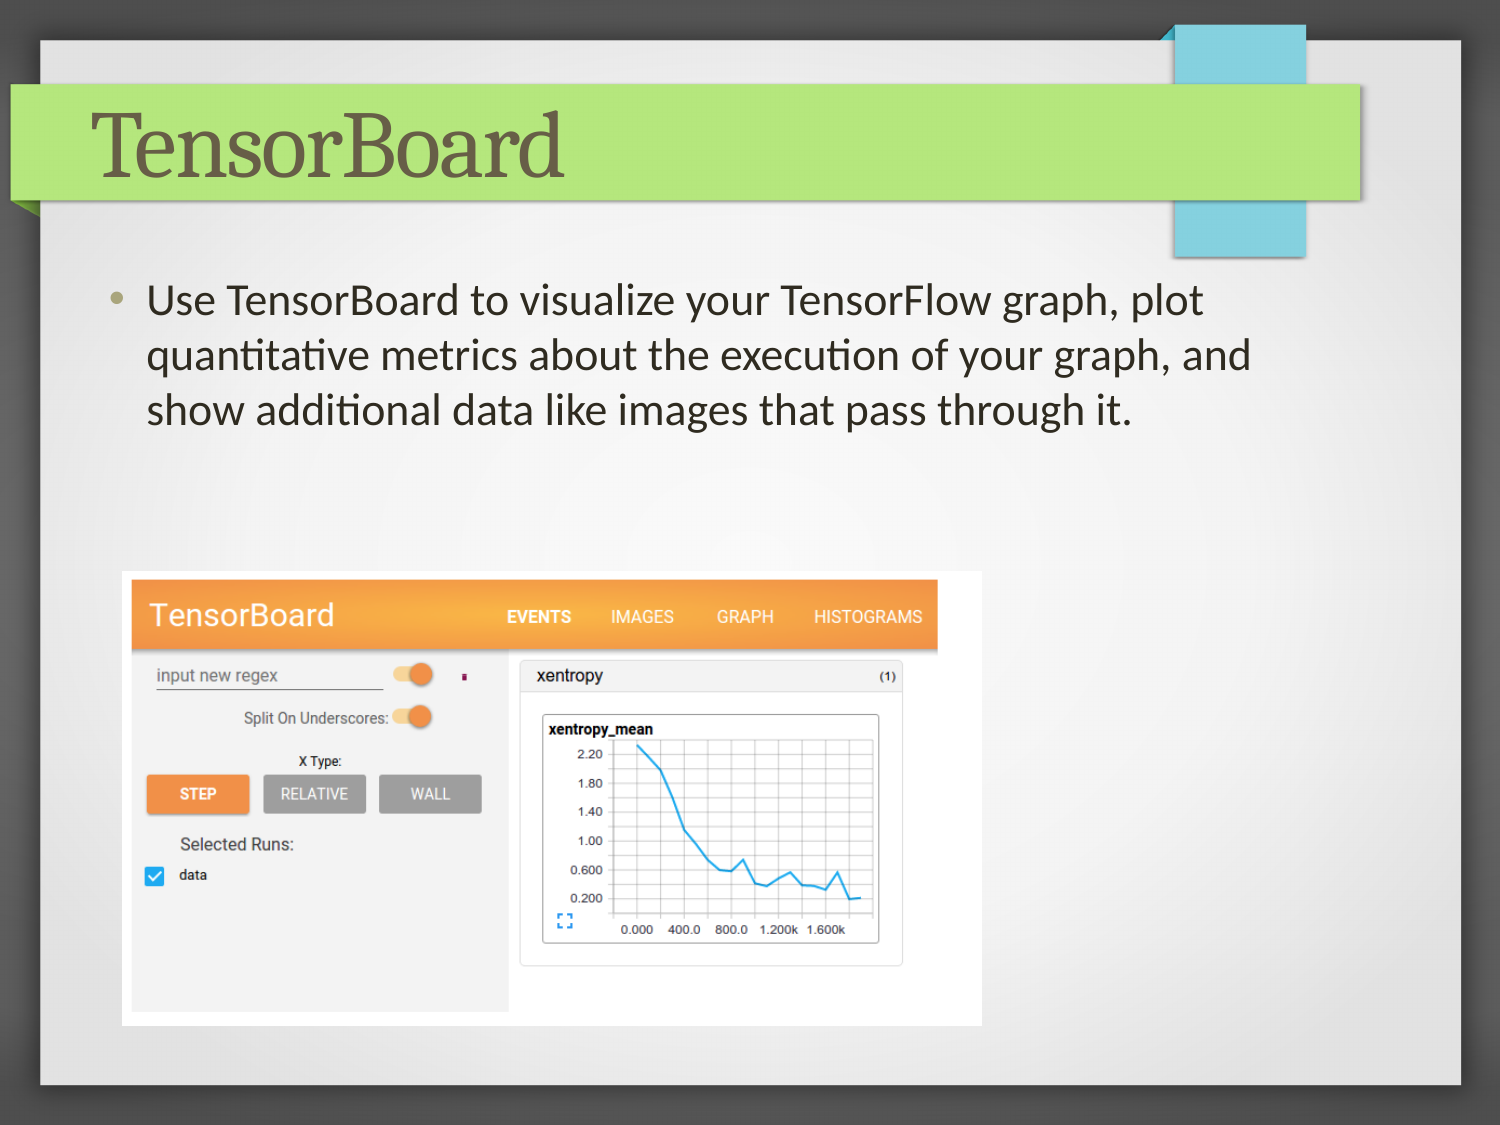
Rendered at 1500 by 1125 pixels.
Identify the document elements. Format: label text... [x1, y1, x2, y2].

picture [0, 0, 1500, 1125]
title TensorBoard [75, 45, 1325, 233]
list Use TensorBoard to visualize your TensorFlow graph, plot quantitative metrics about the execution of your graph, and show additional data like images that pass through it. [75, 262, 1325, 1050]
